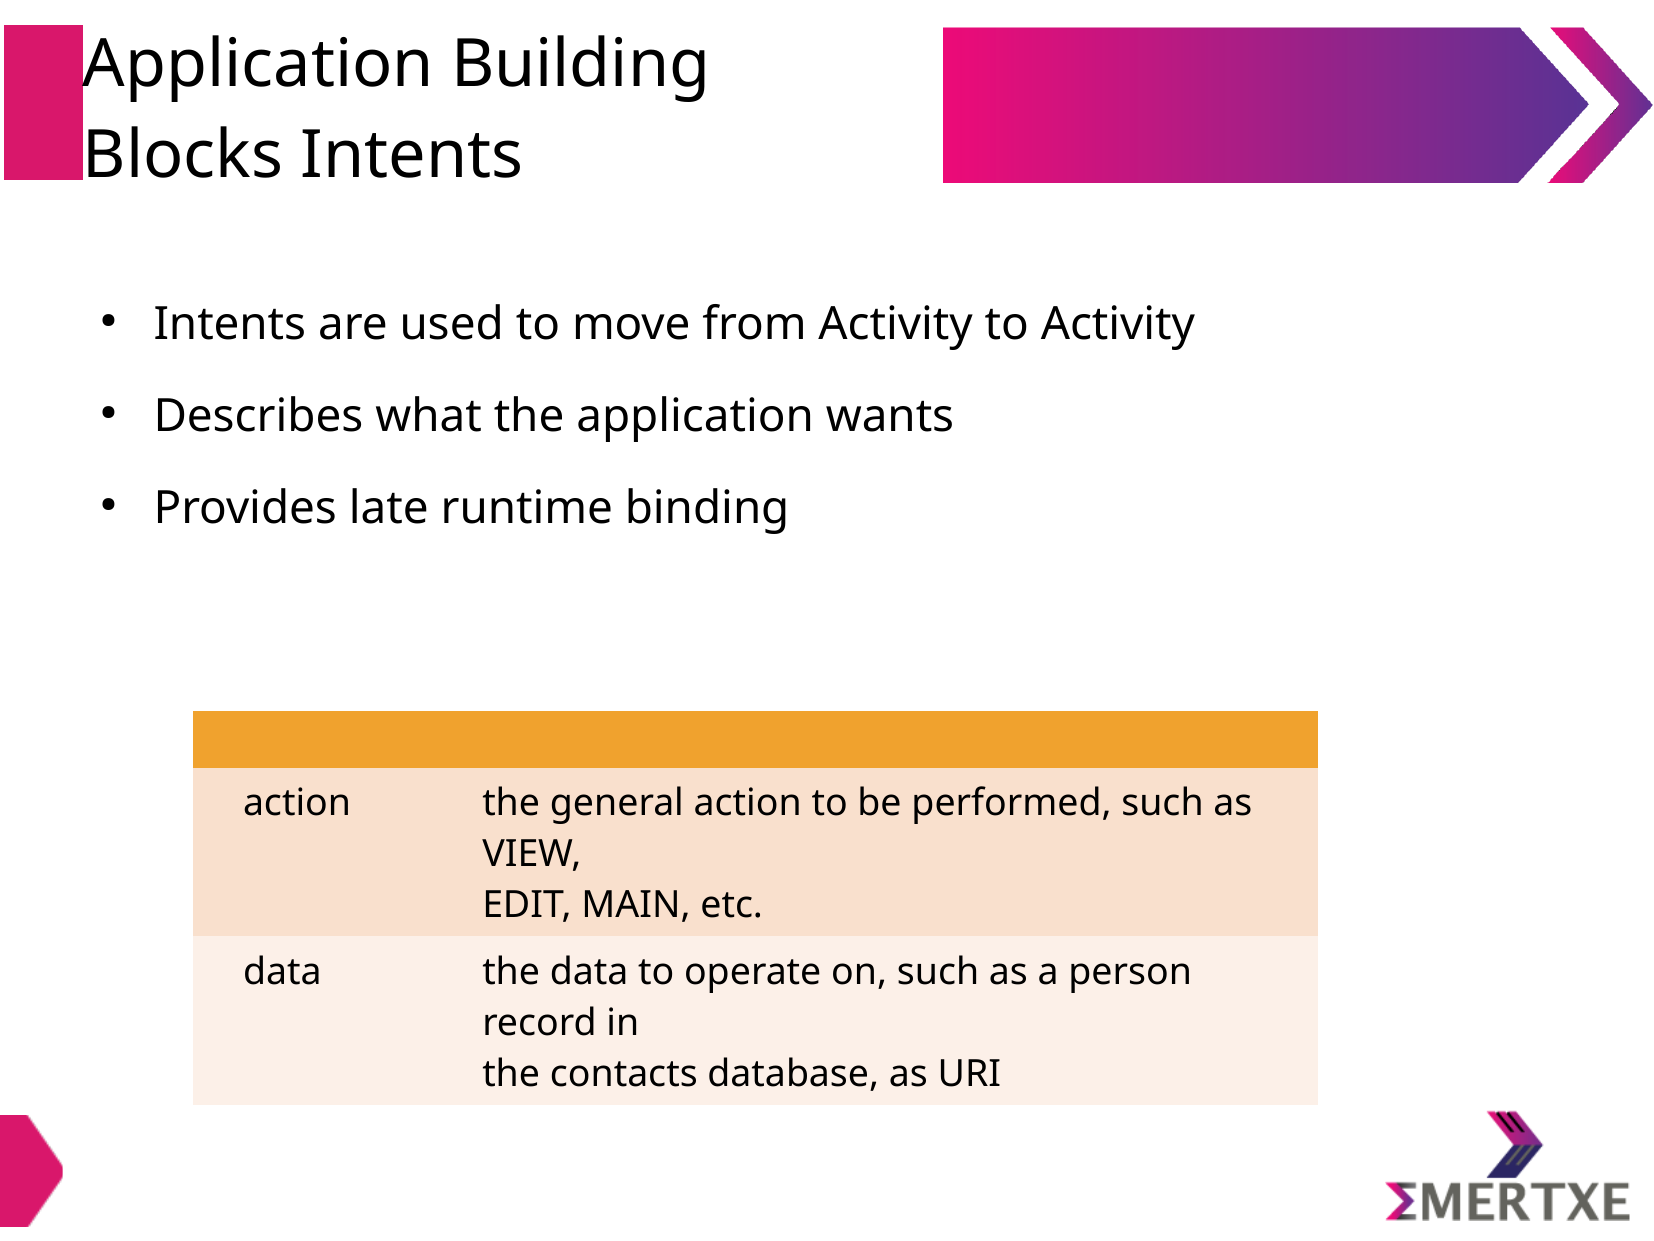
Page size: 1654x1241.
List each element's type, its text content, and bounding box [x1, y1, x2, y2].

table_cell the data to operate on, such as a person record in the contacts database, as URI [432, 936, 1318, 1105]
table_cell the general action to be performed, such as VIEW, EDIT, MAIN, etc. [432, 768, 1318, 936]
list Intents are used to move from Activity to Activity Describes what the application wants Provides late runtime binding [82, 290, 1571, 661]
picture [1571, 27, 1653, 183]
picture [1385, 1107, 1631, 1221]
table_cell data [193, 936, 432, 1105]
table_cell action [193, 768, 432, 936]
table_header [432, 711, 1318, 768]
title Application Building Blocks Intents [82, 2, 1571, 210]
table_header [193, 711, 432, 768]
